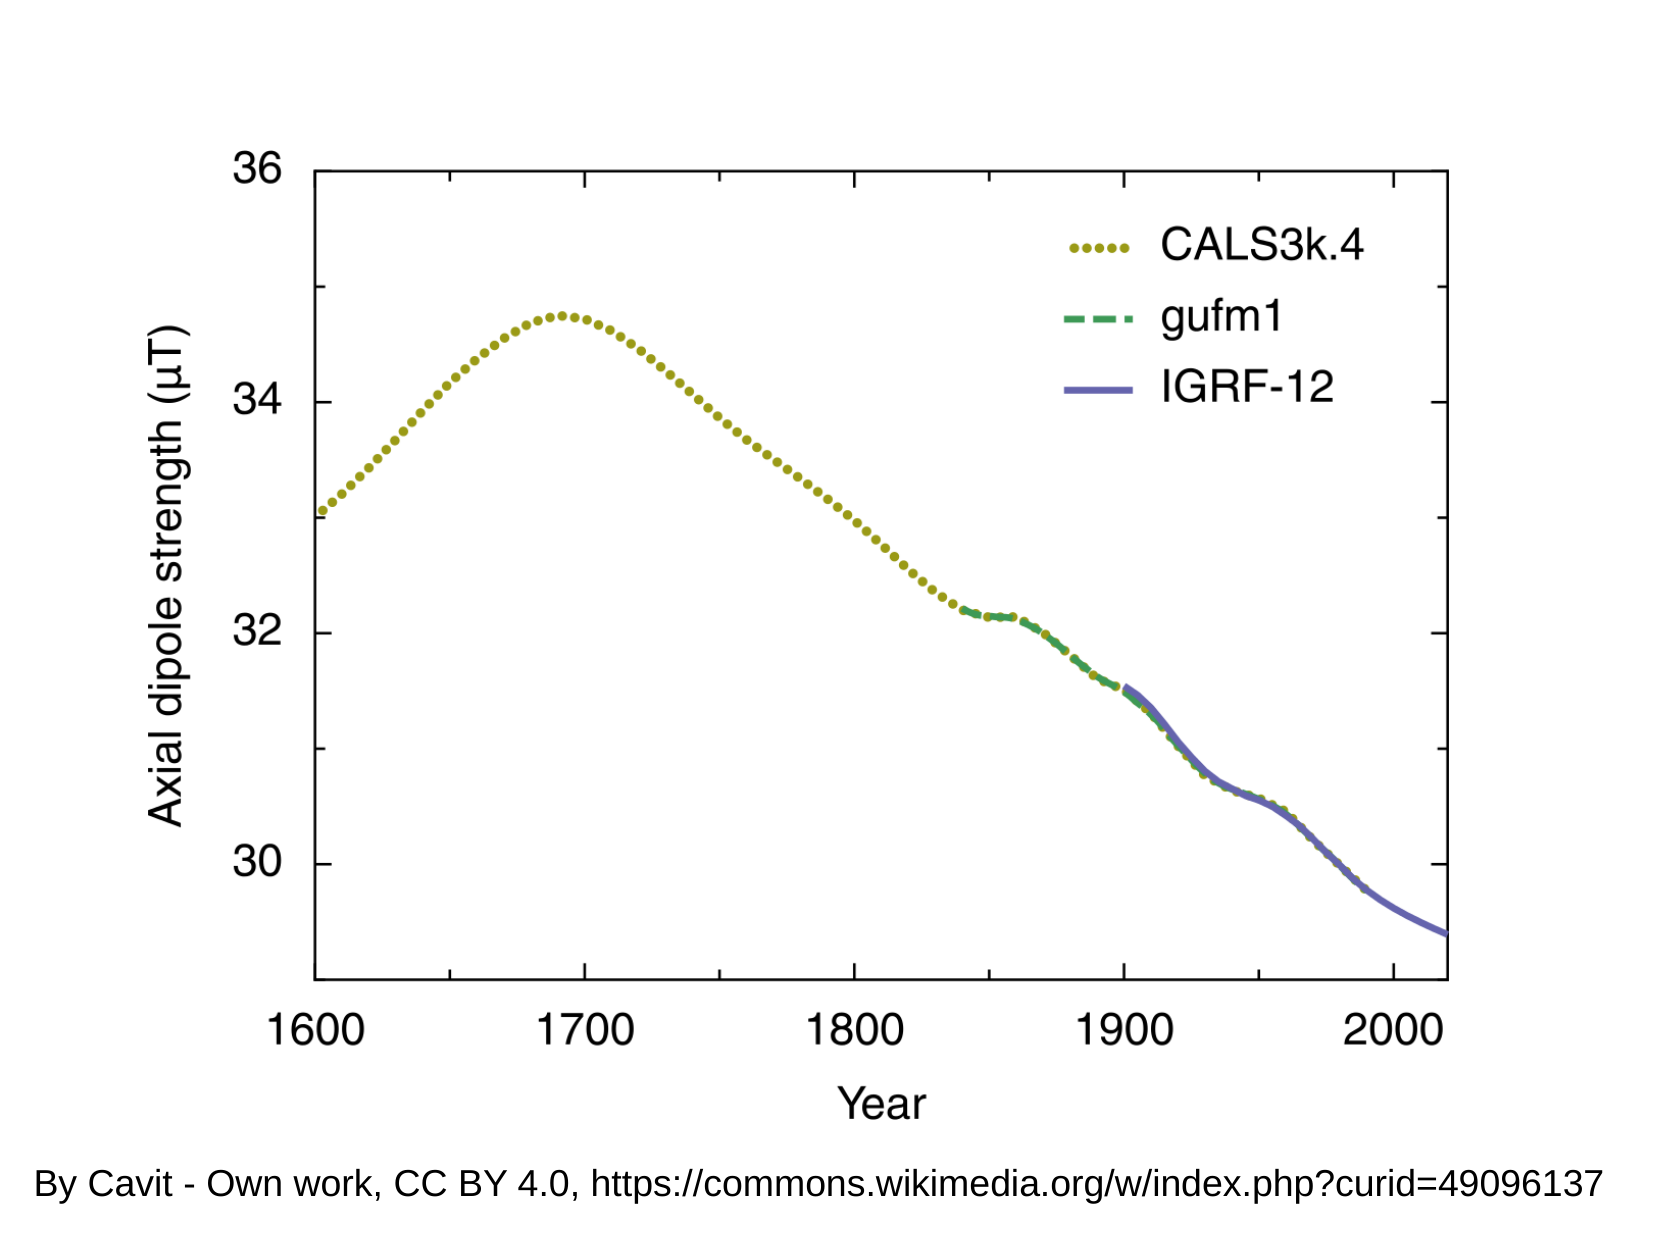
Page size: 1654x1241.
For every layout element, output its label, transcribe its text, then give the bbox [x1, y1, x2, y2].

text_box By Cavit - Own work, CC BY 4.0, https://commons.wikimedia.org/w/index.php?curid=49096137 [18, 1155, 1621, 1212]
picture [145, 148, 1451, 1122]
